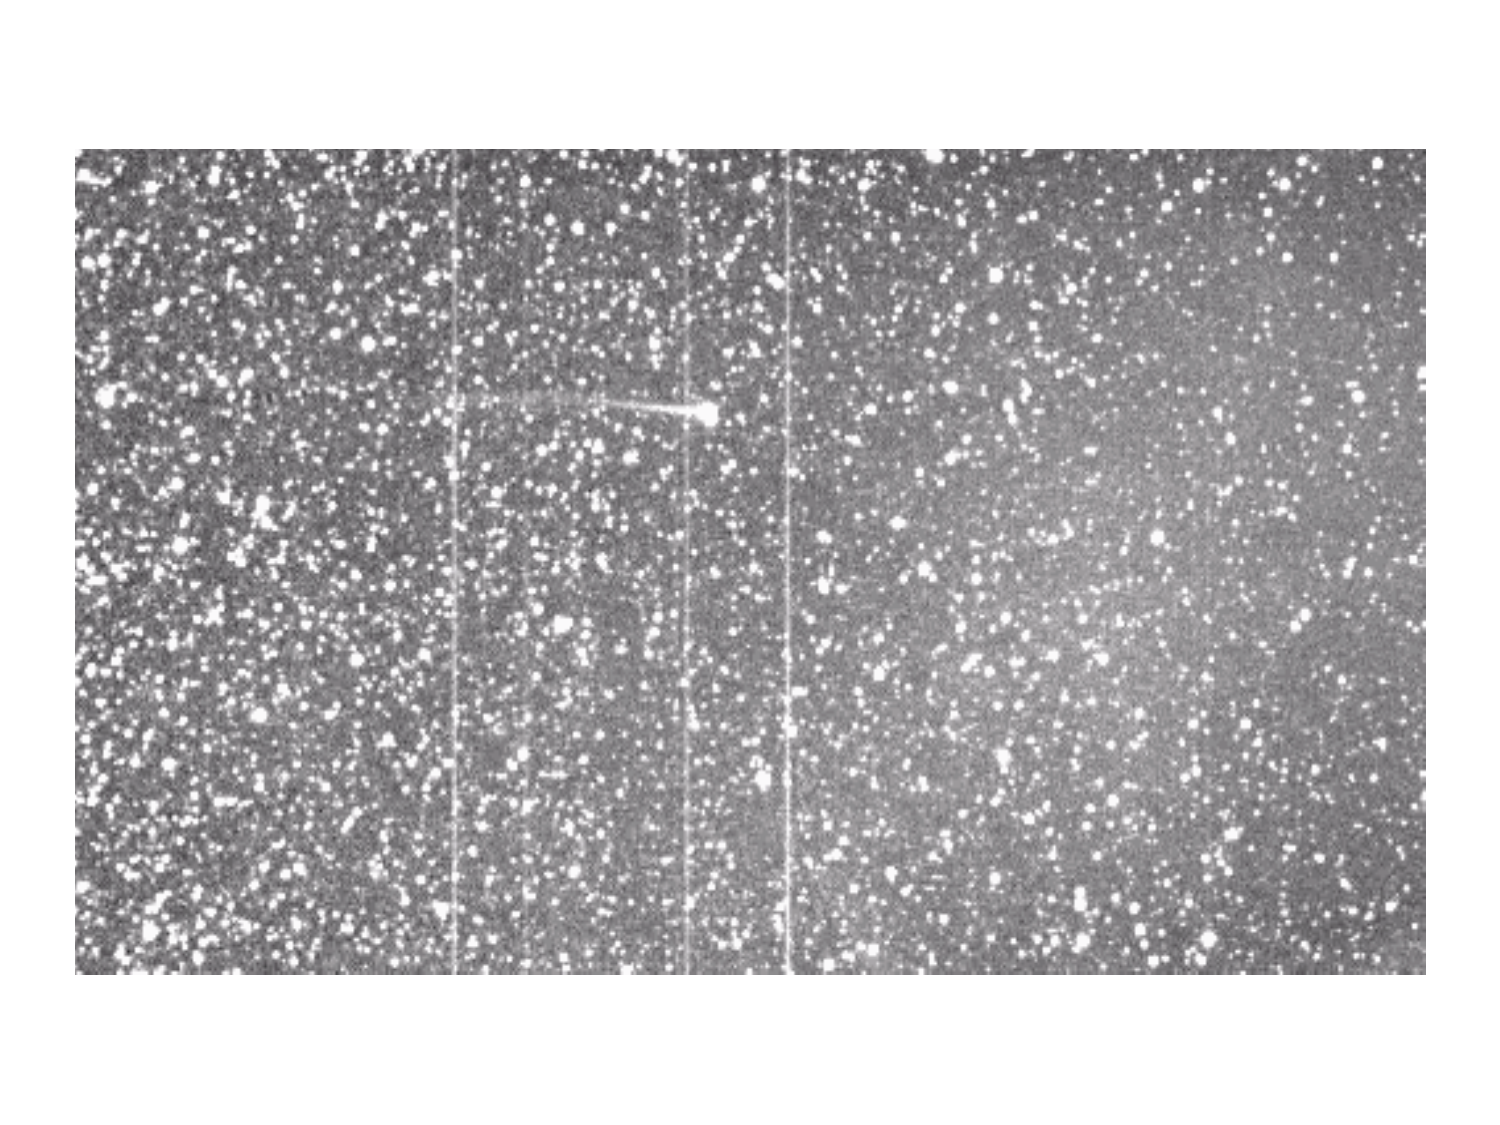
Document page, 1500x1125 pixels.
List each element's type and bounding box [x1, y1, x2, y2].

picture [75, 149, 1426, 976]
